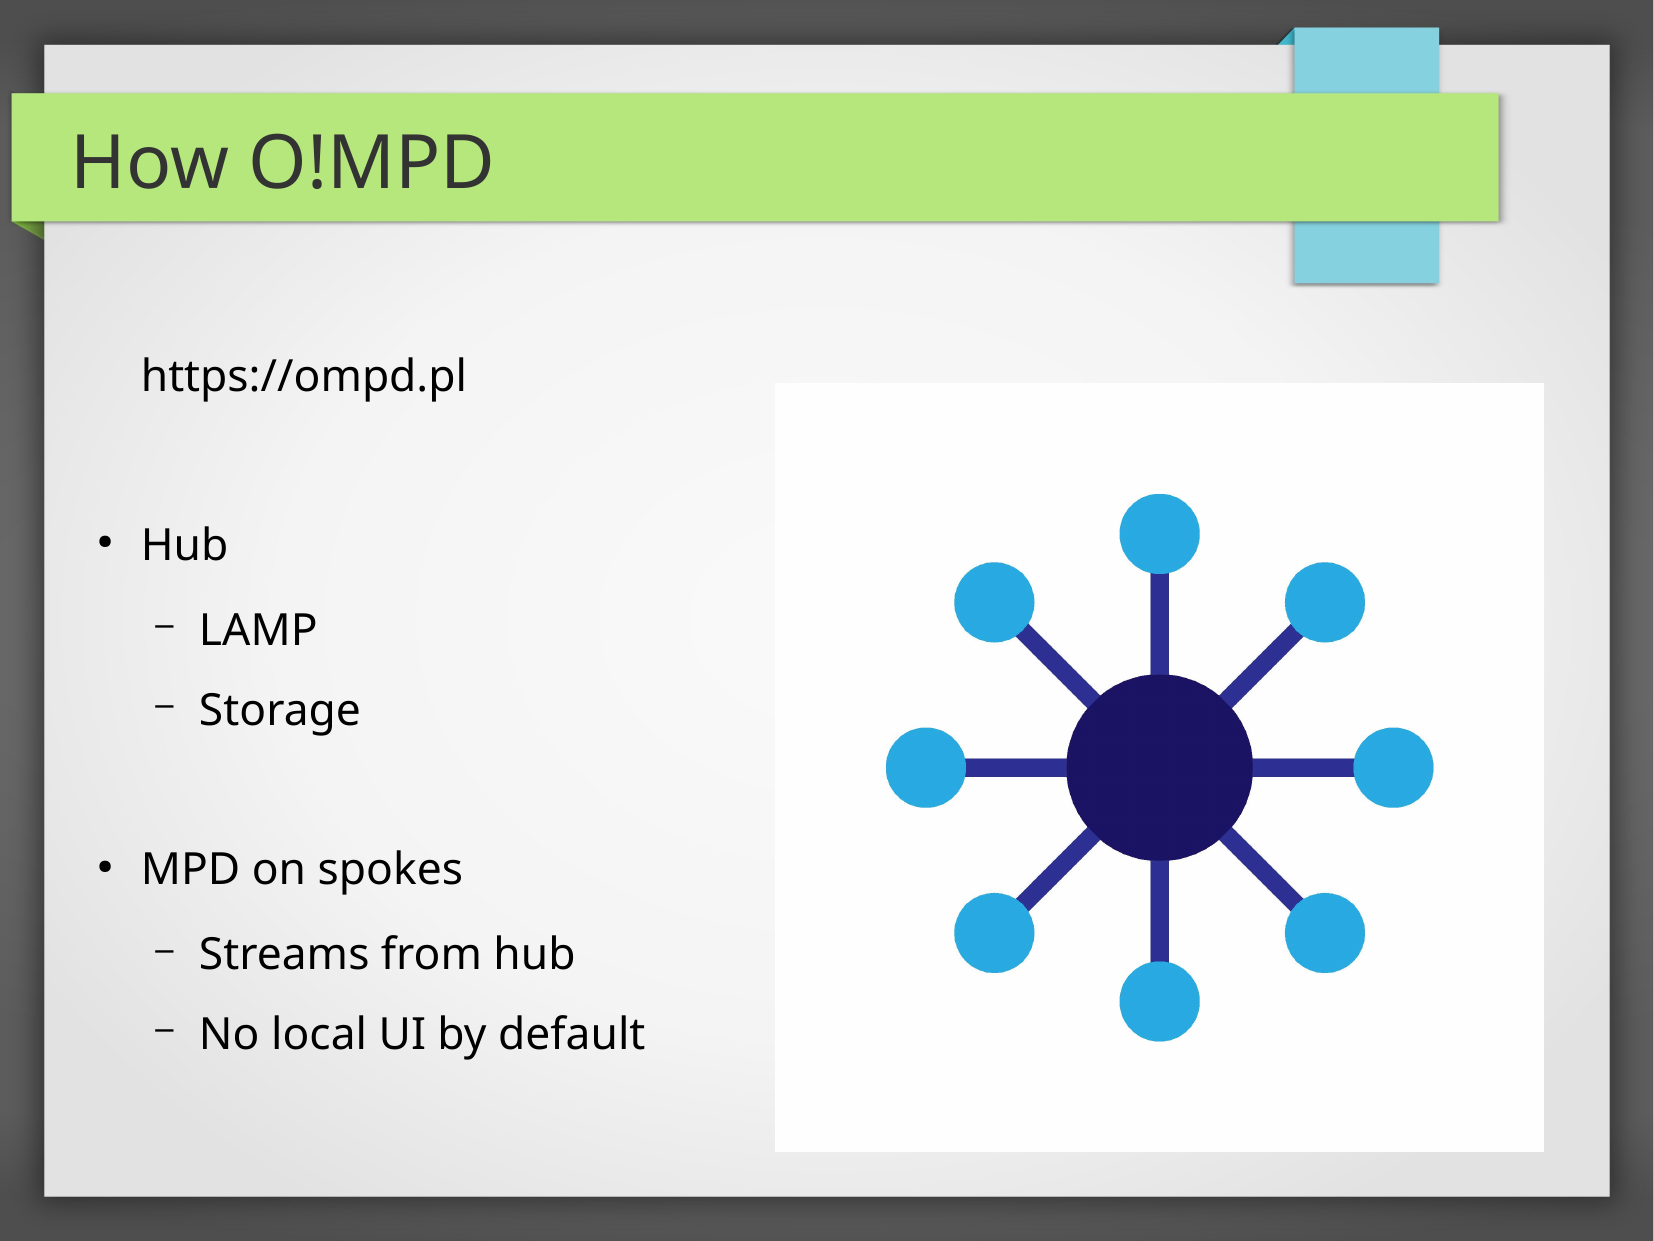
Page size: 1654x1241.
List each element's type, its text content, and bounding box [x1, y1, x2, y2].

list https://ompd.pl Hub LAMP Storage MPD on spokes Streams from hub No local UI by default [82, 343, 1538, 1063]
title How O!MPD [70, 106, 1229, 213]
picture [0, 0, 1654, 1241]
